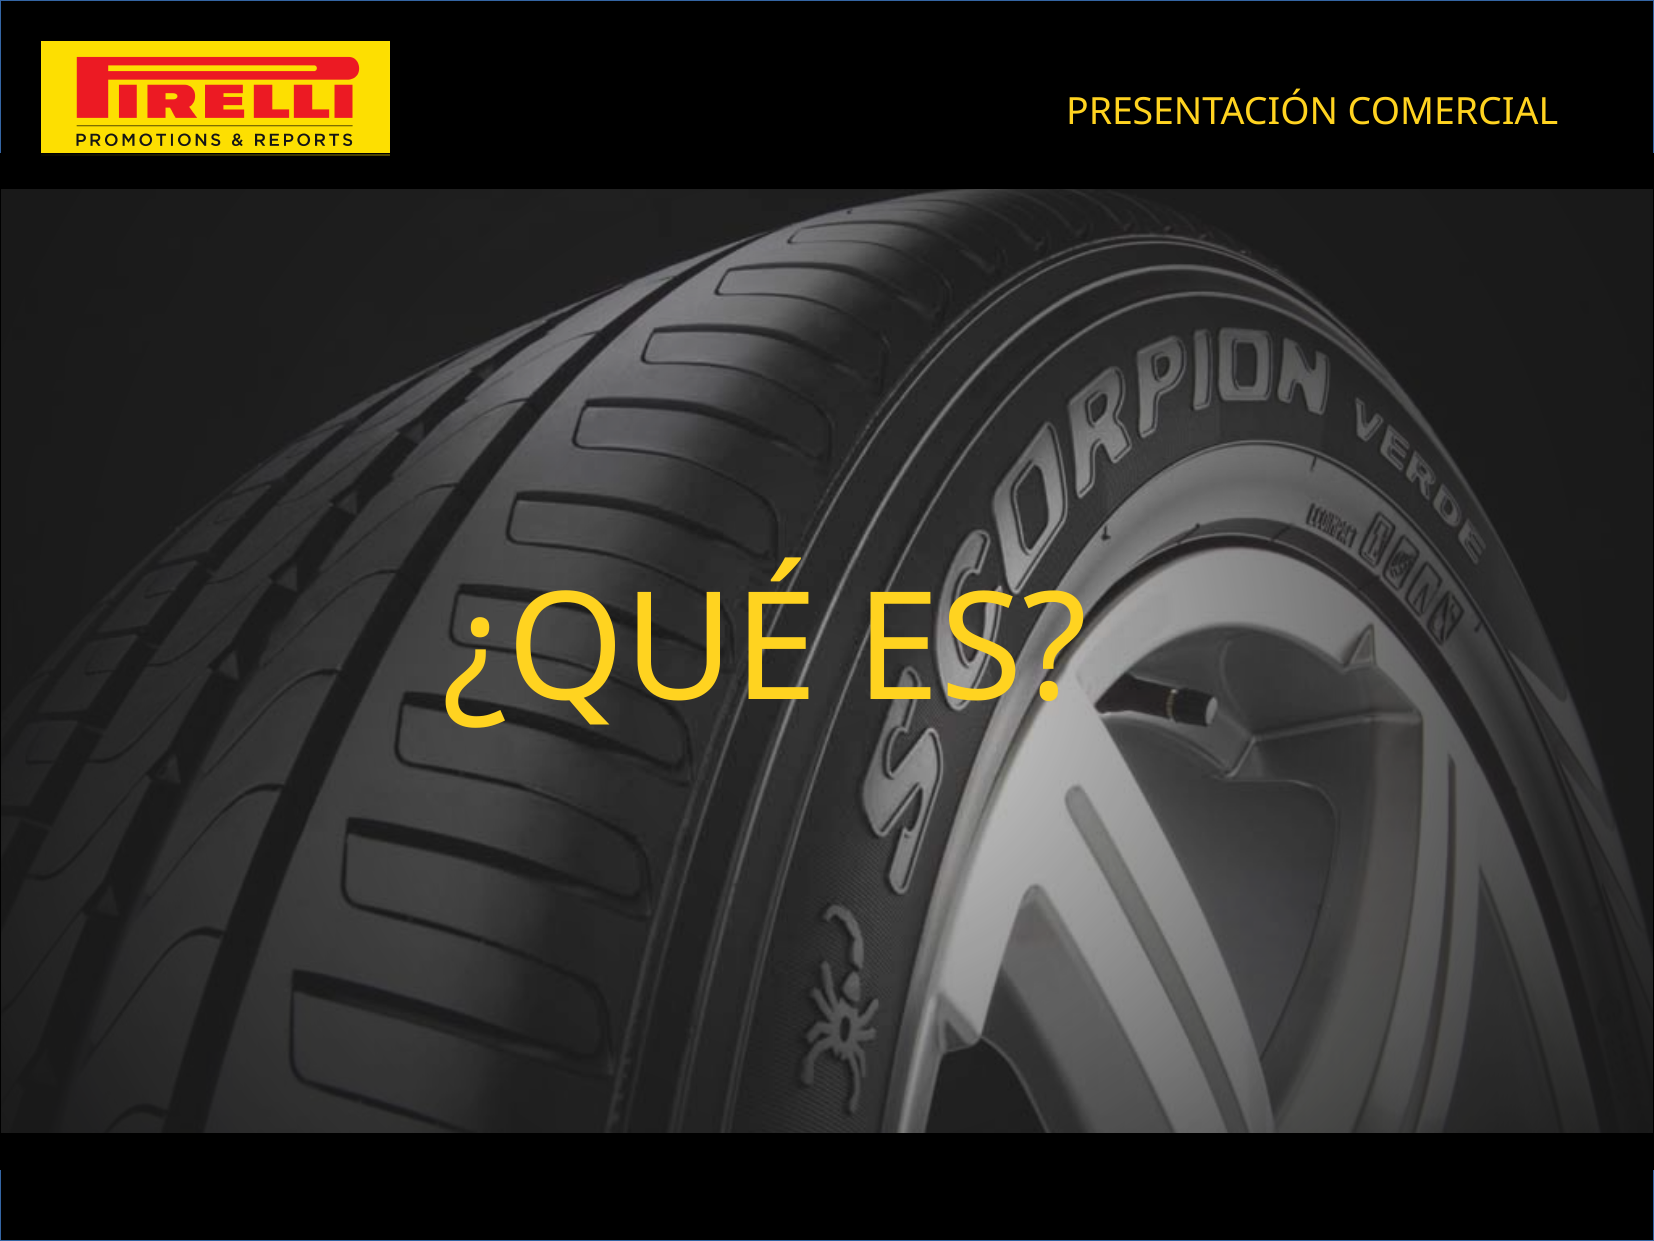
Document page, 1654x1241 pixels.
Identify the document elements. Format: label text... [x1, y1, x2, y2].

picture [41, 41, 390, 153]
text_box PRESENTACIÓN COMERCIAL [1051, 77, 1634, 130]
text_box [0, 0, 1654, 1241]
text_box ¿QUÉ ES? [428, 531, 1200, 697]
